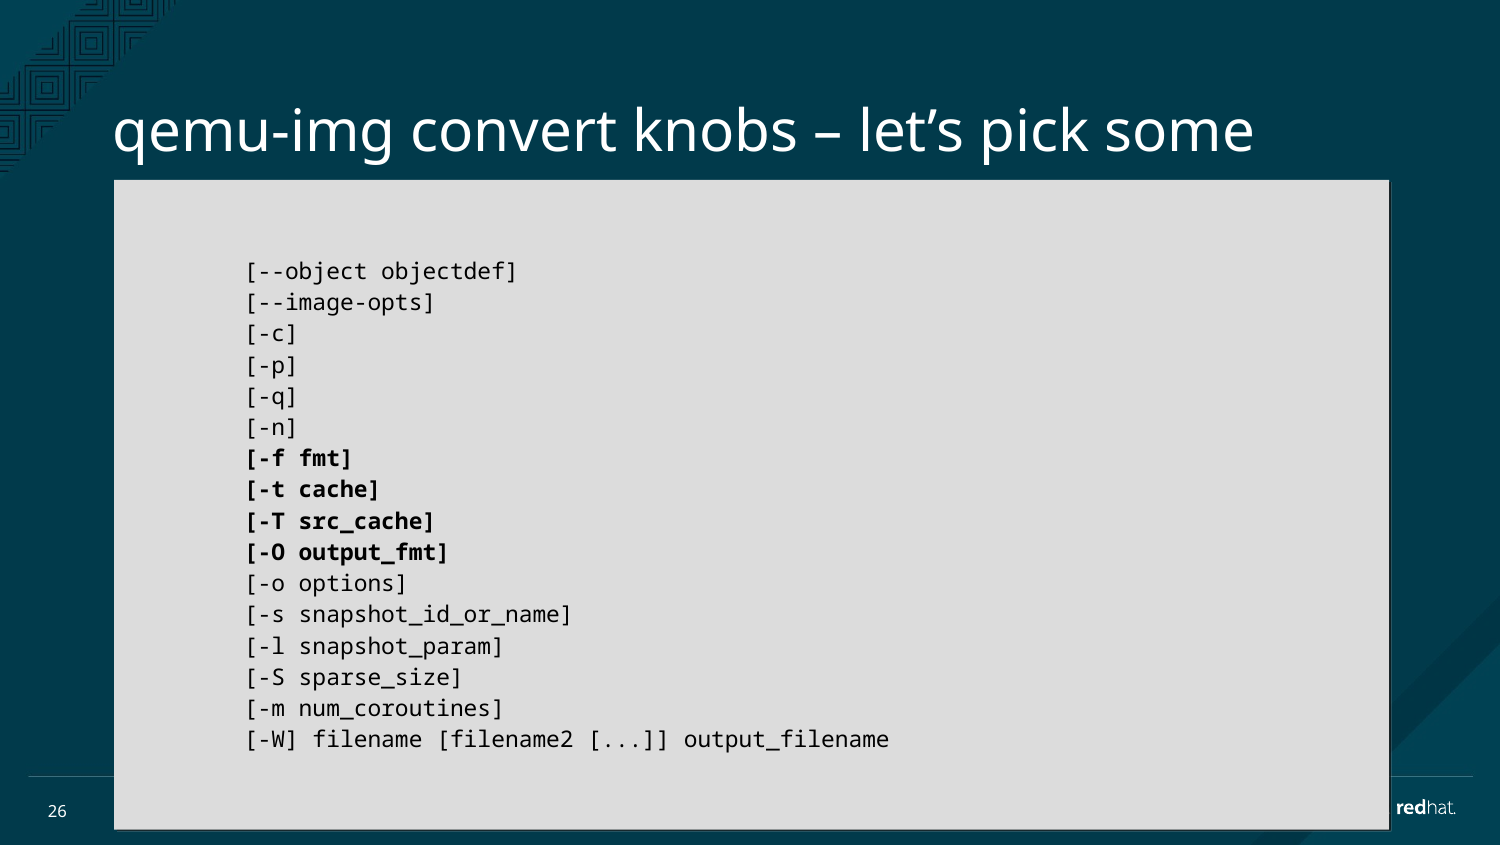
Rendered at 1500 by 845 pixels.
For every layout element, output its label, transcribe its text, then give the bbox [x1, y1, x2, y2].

text_box [--object objectdef] [--image-opts] [-c] [-p] [-q] [-n] [-f fmt] [-t cache] [-T src_cache] [-O output_fmt] [-o options] [-s snapshot_id_or_name] [-l snapshot_param] [-S sparse_size] [-m num_coroutines] [-W] filename [filename2 [...]] output_filename [114, 179, 1390, 755]
title qemu-img convert knobs – let’s pick some [112, 0, 1388, 169]
picture [99, 38, 103, 49]
